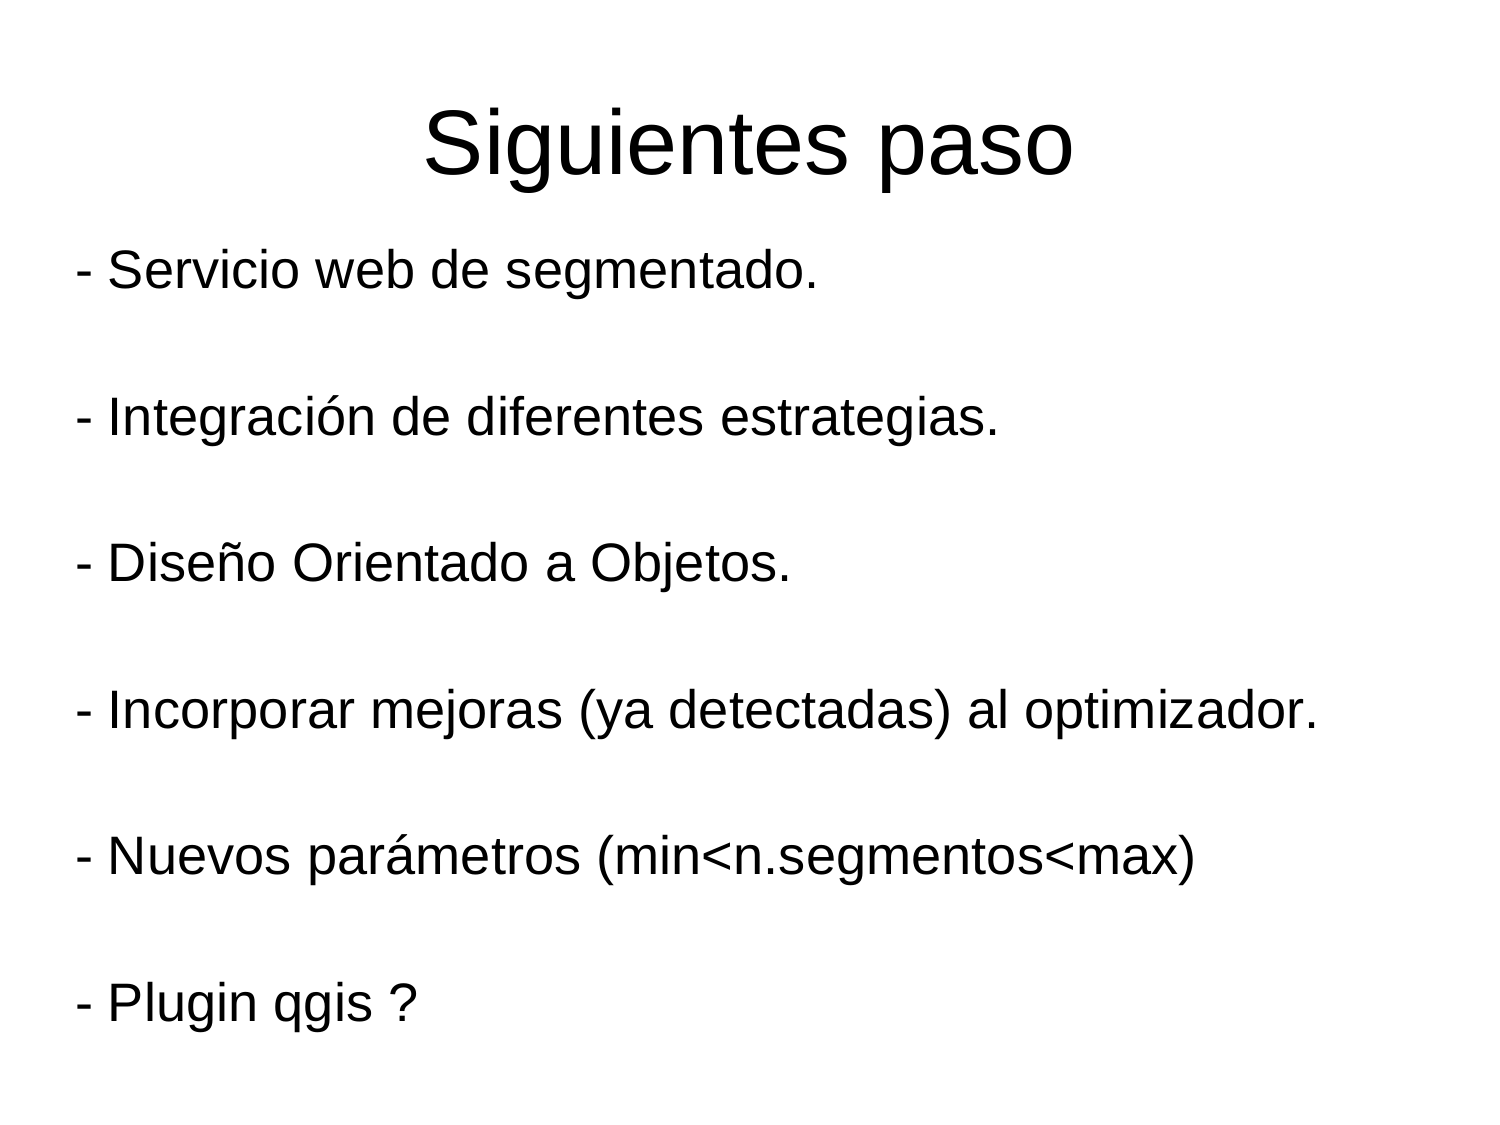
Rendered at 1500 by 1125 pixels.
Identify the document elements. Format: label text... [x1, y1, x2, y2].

subtitle - Servicio web de segmentado. - Integración de diferentes estrategias. - Diseño Orientado a Objetos. - Incorporar mejoras (ya detectadas) al optimizador. - Nuevos parámetros (min<n.segmentos<max) - Plugin qgis ? [74, 234, 1425, 1033]
title Siguientes paso [74, 45, 1425, 232]
